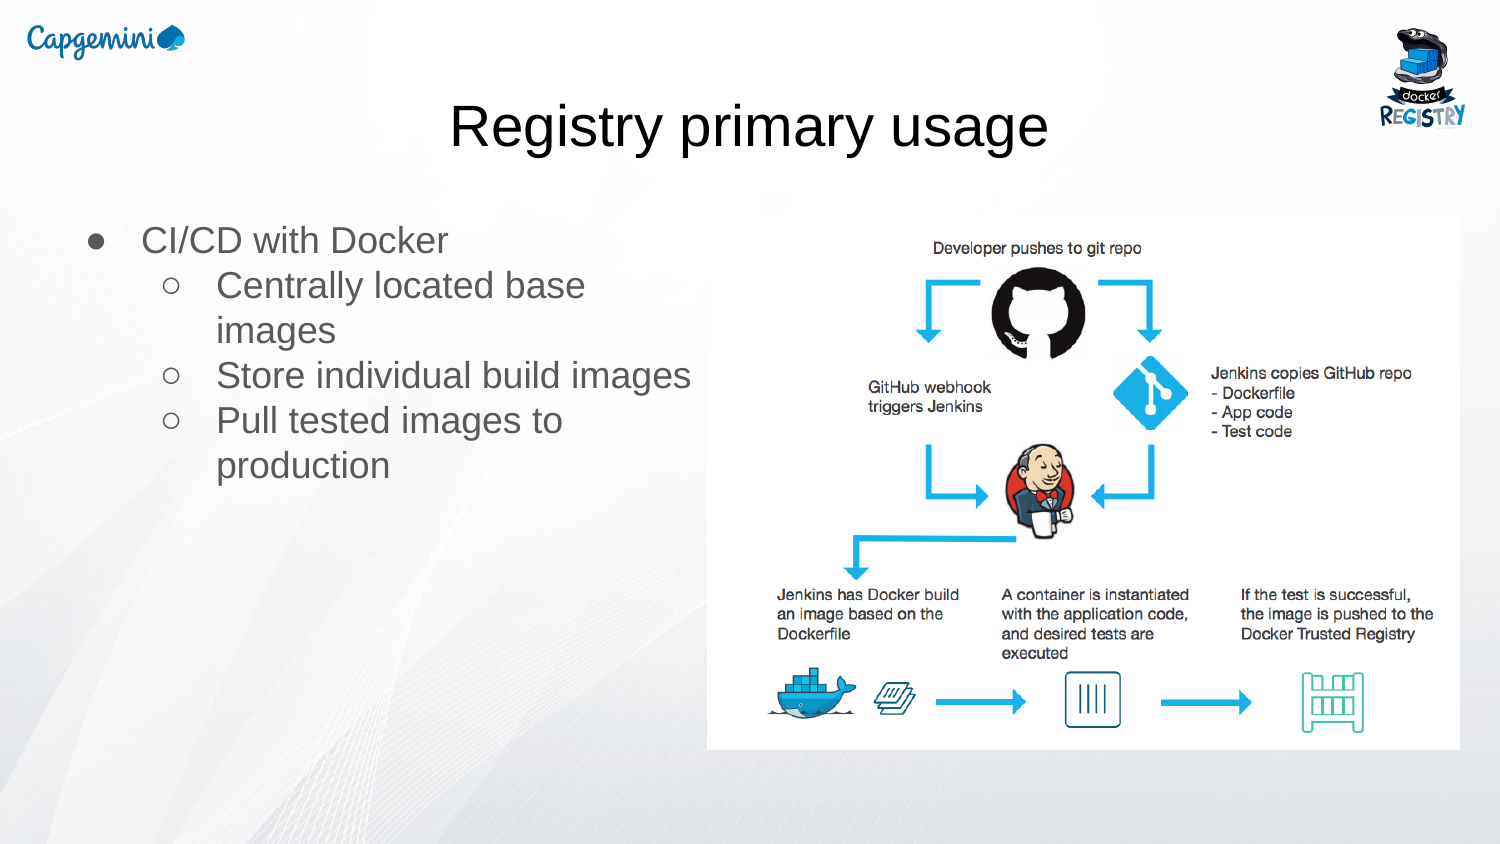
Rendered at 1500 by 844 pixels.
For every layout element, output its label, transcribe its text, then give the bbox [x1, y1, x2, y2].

list CI/CD with Docker Centrally located base images Store individual build images Pull tested images to production [51, 201, 708, 762]
picture [0, 0, 1500, 844]
title Registry primary usage [51, 72, 1449, 167]
